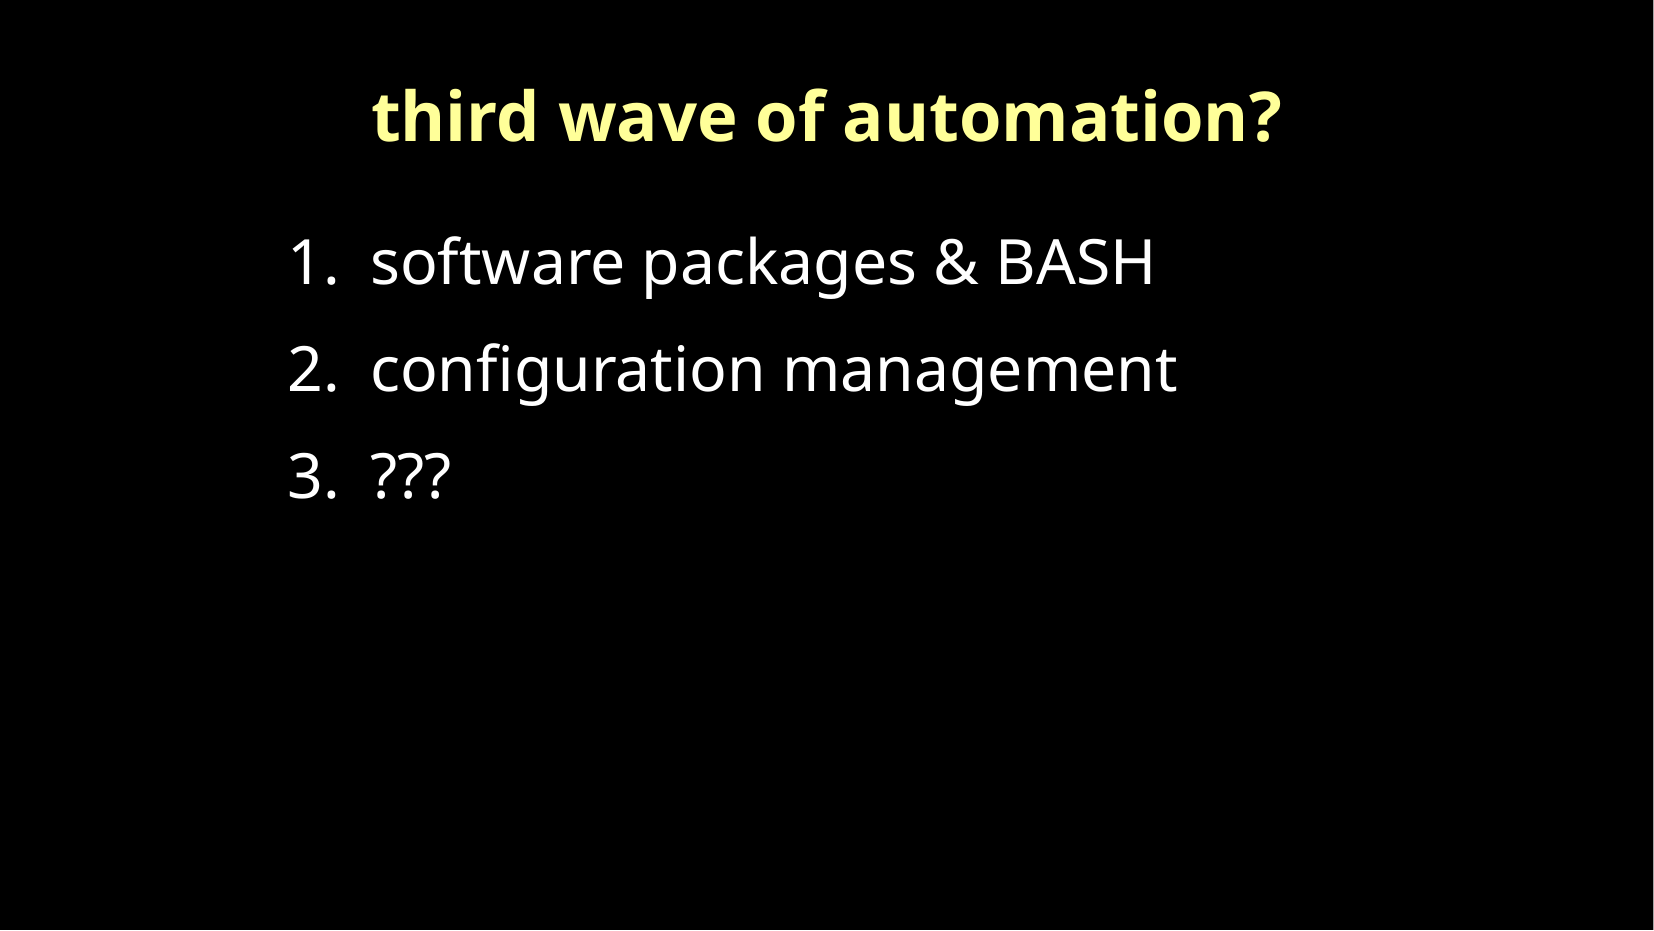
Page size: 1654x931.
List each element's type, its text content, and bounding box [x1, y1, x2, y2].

title third wave of automation? [82, 37, 1571, 193]
list software packages & BASH configuration management ??? [270, 217, 1576, 757]
